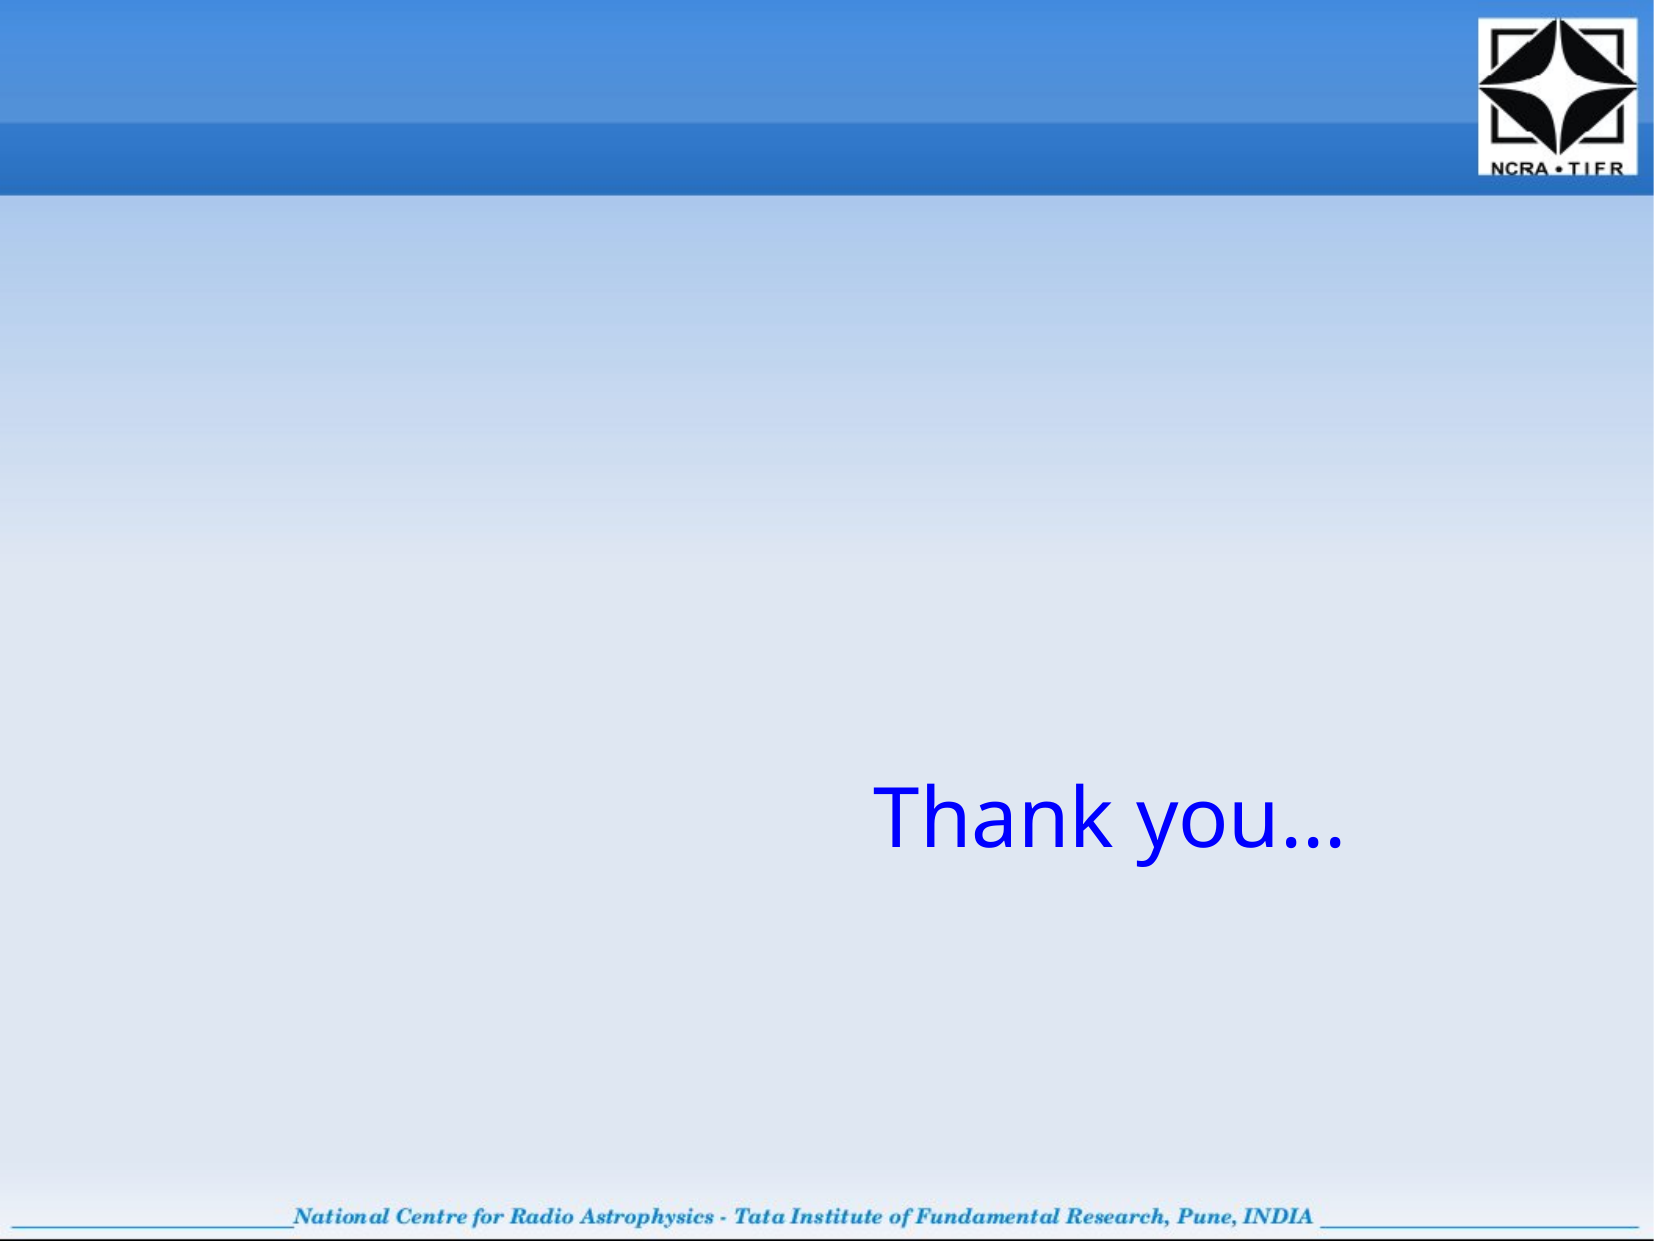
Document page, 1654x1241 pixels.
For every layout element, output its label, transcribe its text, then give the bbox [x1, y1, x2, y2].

picture [0, 0, 1654, 1241]
text_box Thank you... [859, 765, 1516, 1005]
